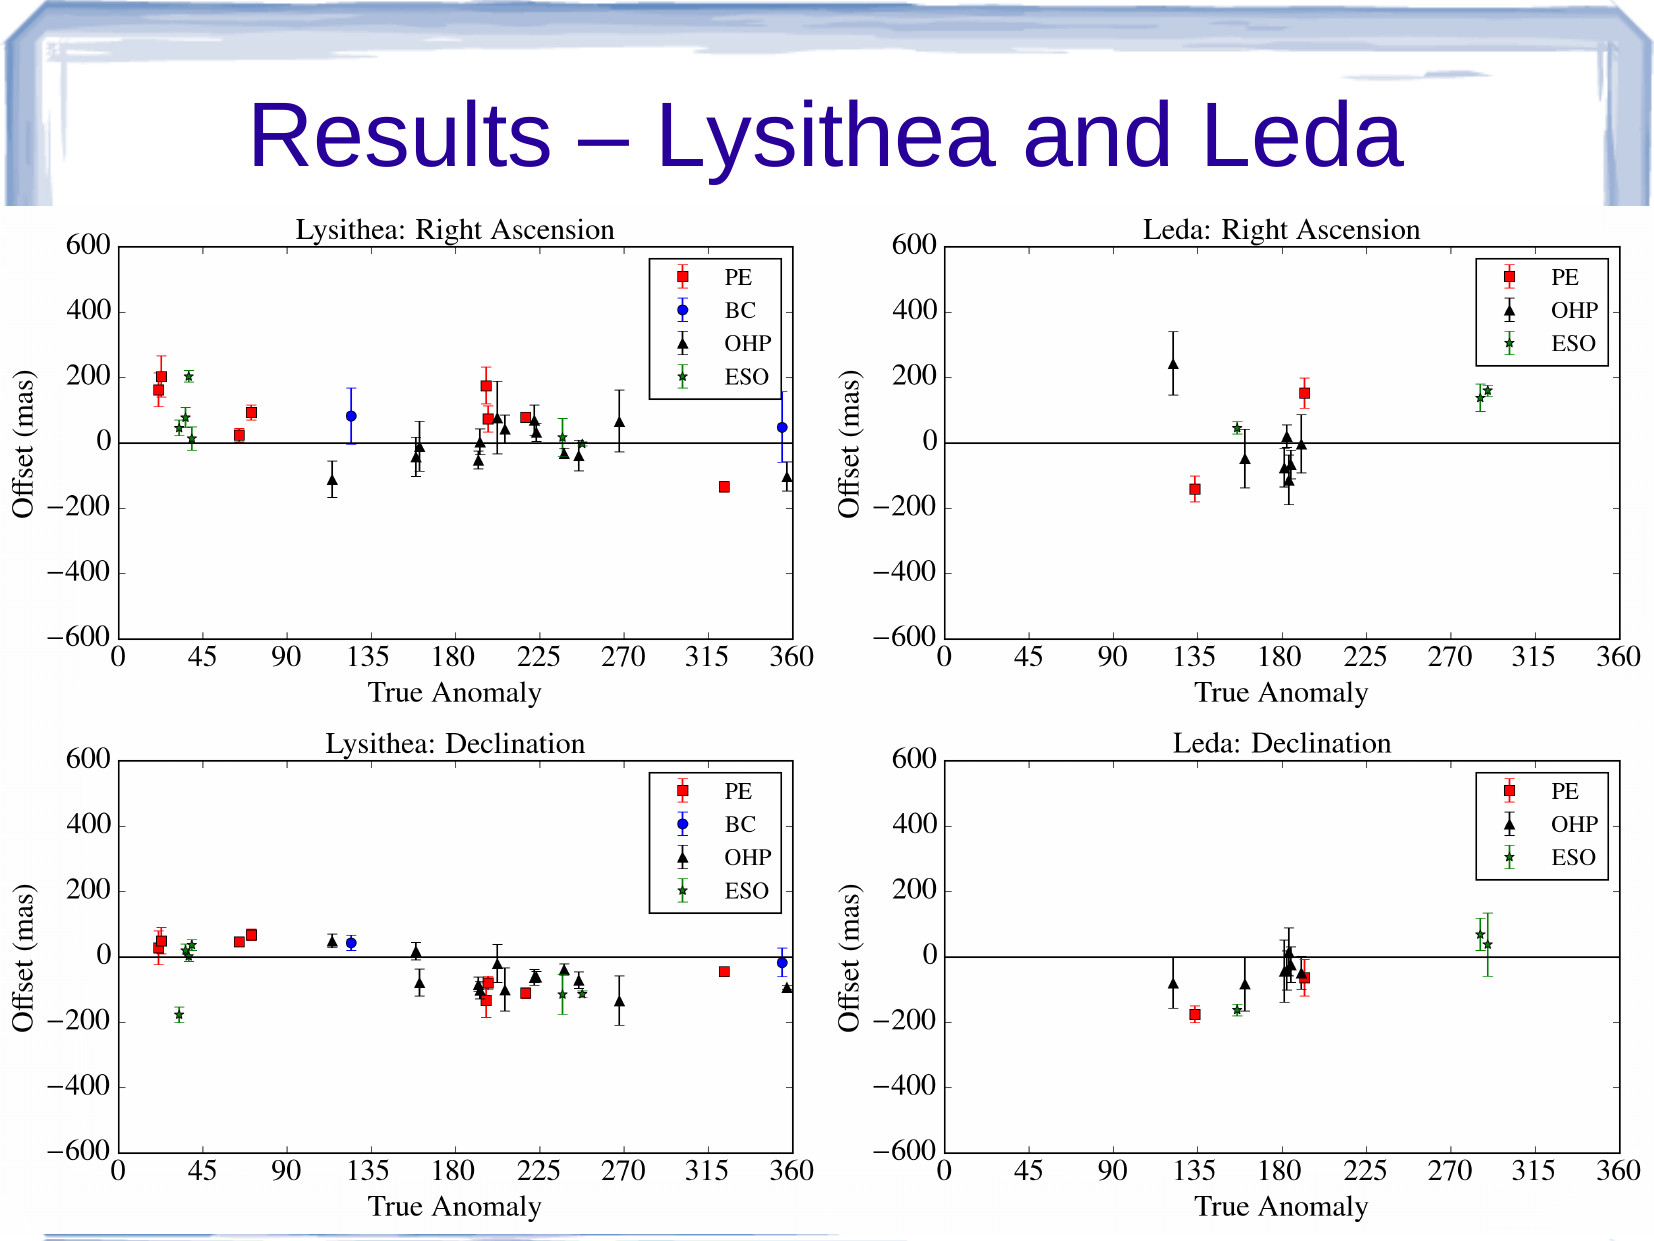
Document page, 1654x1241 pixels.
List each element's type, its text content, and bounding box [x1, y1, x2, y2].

title Results – Lysithea and Leda [82, 31, 1571, 206]
picture [0, 0, 1654, 1241]
